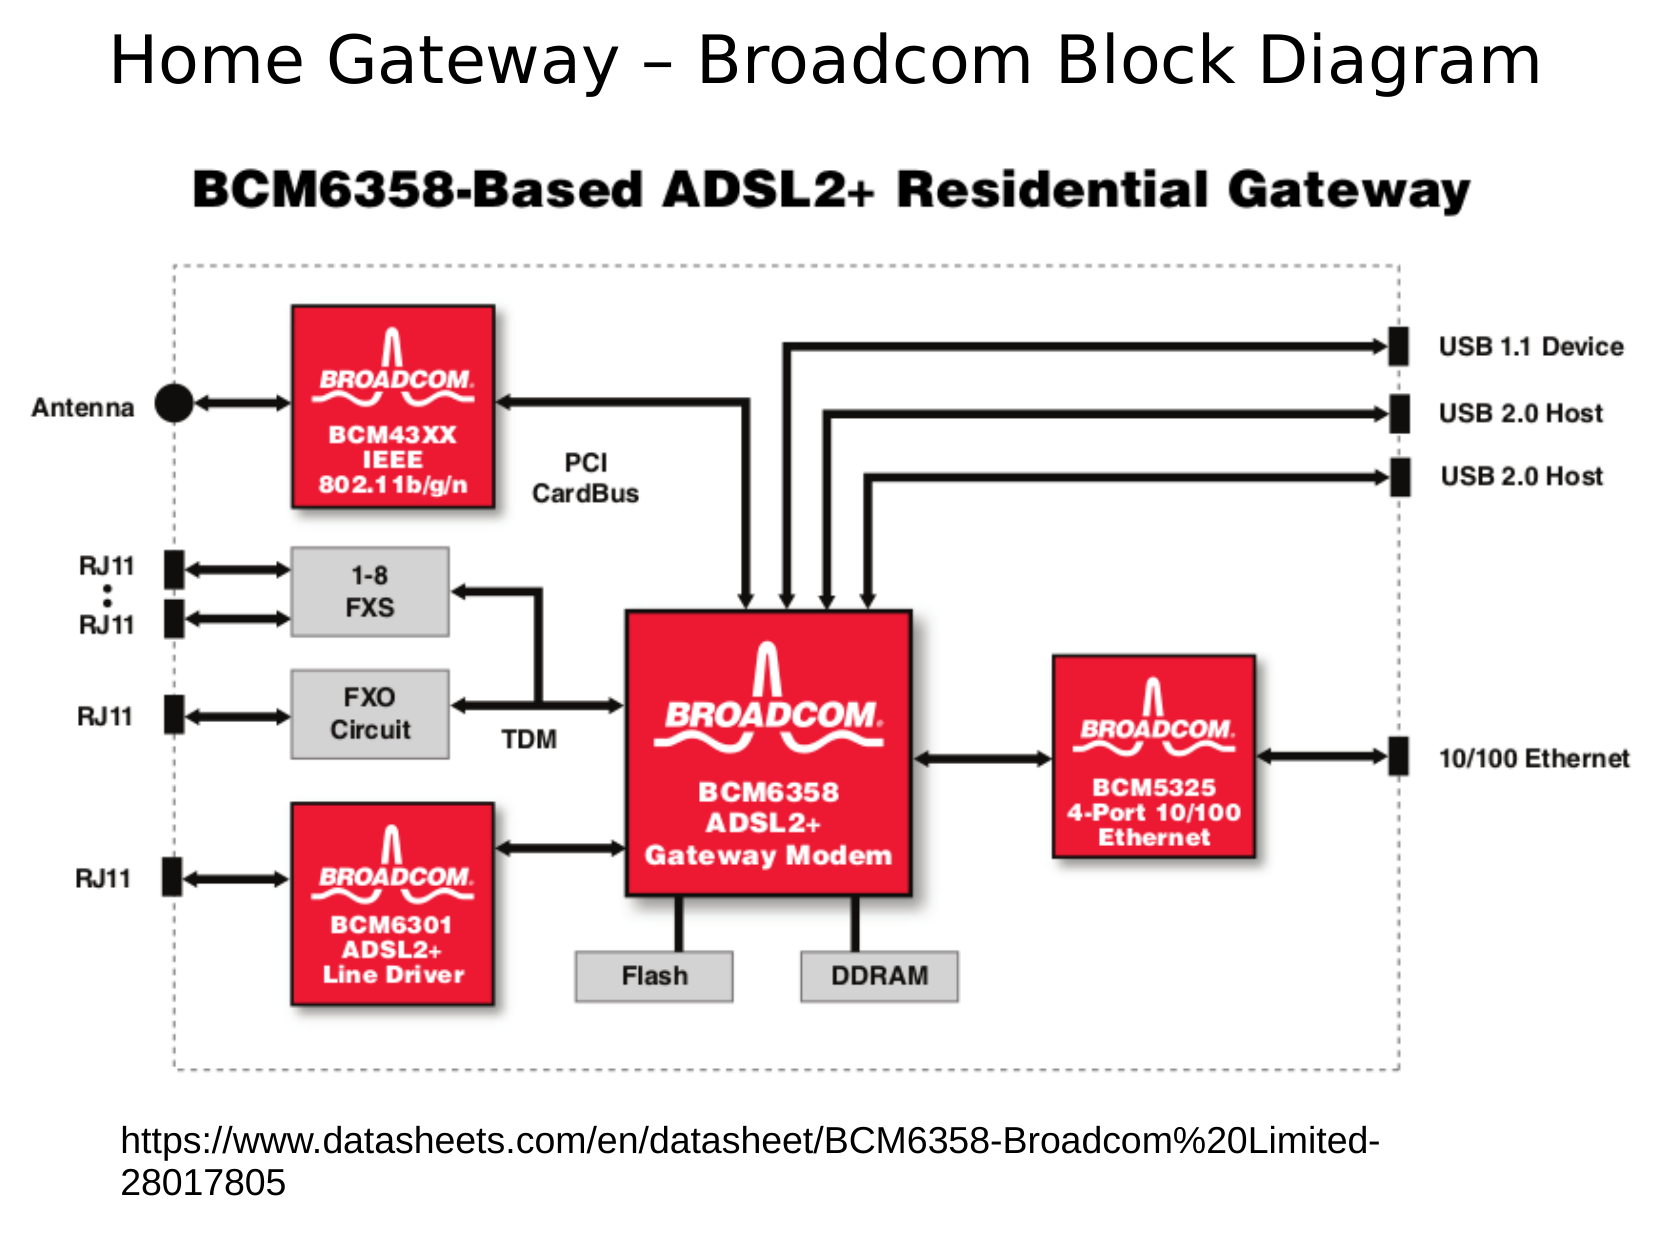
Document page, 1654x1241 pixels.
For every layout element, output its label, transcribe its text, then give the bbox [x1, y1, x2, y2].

picture [0, 129, 1654, 1111]
text_box https://www.datasheets.com/en/datasheet/BCM6358-Broadcom%20Limited-28017805 [105, 1112, 1560, 1212]
title Home Gateway – Broadcom Block Diagram [82, 21, 1571, 100]
